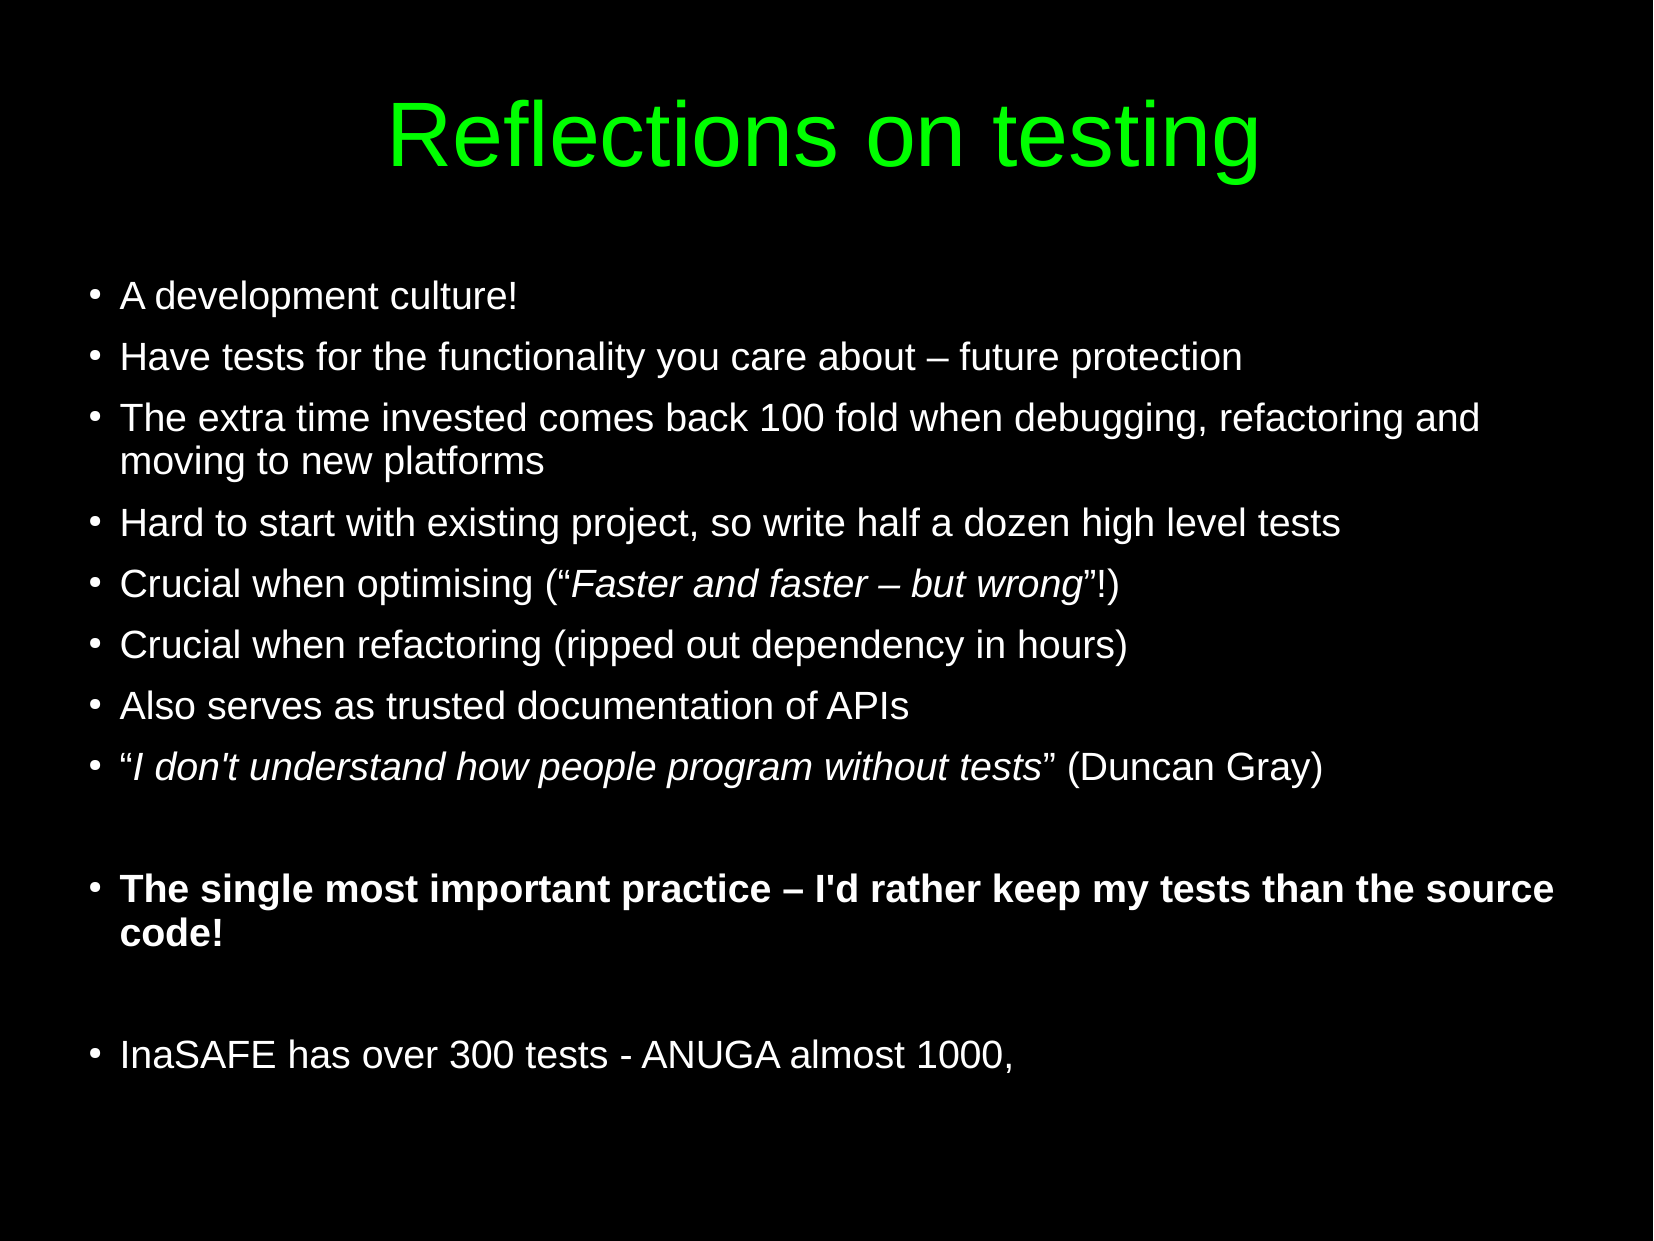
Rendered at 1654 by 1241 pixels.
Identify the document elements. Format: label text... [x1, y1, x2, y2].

list A development culture! Have tests for the functionality you care about – future protection The extra time invested comes back 100 fold when debugging, refactoring and moving to new platforms Hard to start with existing project, so write half a dozen high level tests Crucial when optimising (“Faster and faster – but wrong”!) Crucial when refactoring (ripped out dependency in hours) Also serves as trusted documentation of APIs “I don't understand how people program without tests” (Duncan Gray) The single most important practice – I'd rather keep my tests than the source code! InaSAFE has over 300 tests - ANUGA almost 1000, [77, 273, 1566, 1093]
title Reflections on testing [81, 30, 1569, 238]
